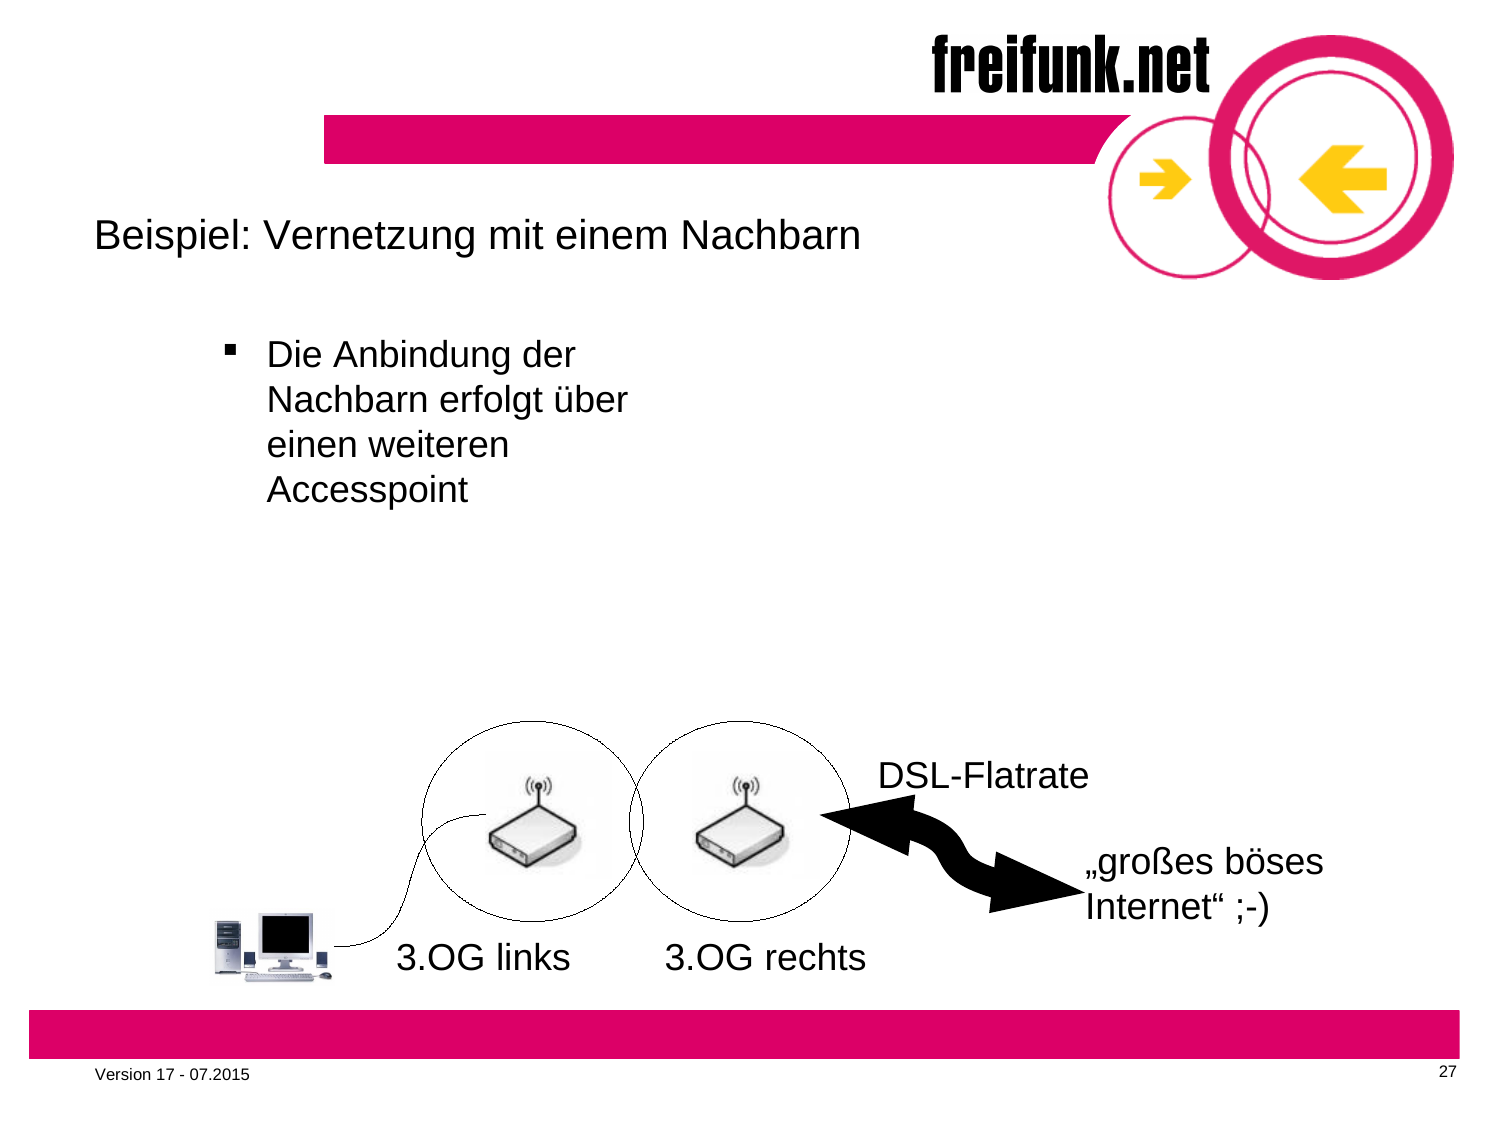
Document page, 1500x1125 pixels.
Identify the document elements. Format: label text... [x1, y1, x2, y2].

text_box DSL-Flatrate [877, 751, 1090, 794]
picture [485, 809, 612, 879]
text_box Beispiel: Vernetzung mit einem Nachbarn [682, 208, 1235, 280]
text_box Beispiel: Vernetzung mit einem Nachbarn [94, 208, 192, 280]
picture [209, 908, 335, 986]
text_box 3.OG links [396, 933, 597, 988]
picture [932, 34, 1454, 280]
text_box Die Anbindung der Nachbarn erfolgt über einen weiteren Accesspoint [192, 170, 682, 809]
text_box „großes böses Internet“ ;-) [1085, 837, 1360, 948]
picture [692, 751, 820, 879]
text_box 3.OG rechts [664, 933, 897, 988]
